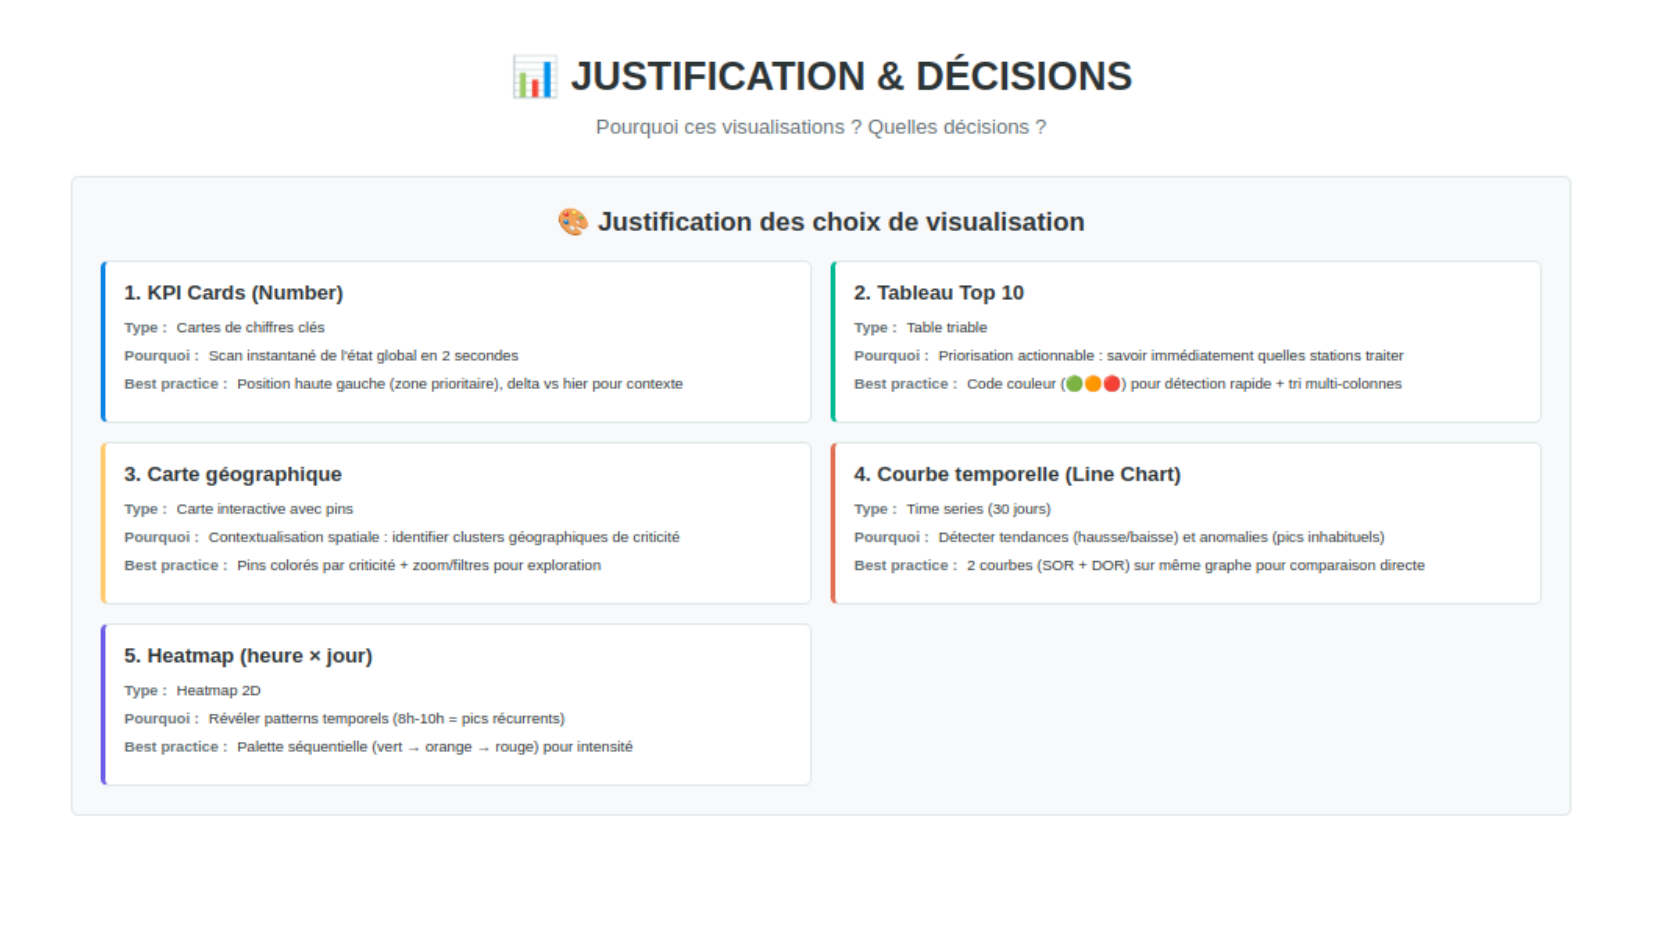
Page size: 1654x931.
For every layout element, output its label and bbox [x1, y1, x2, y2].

picture [51, 37, 1603, 827]
